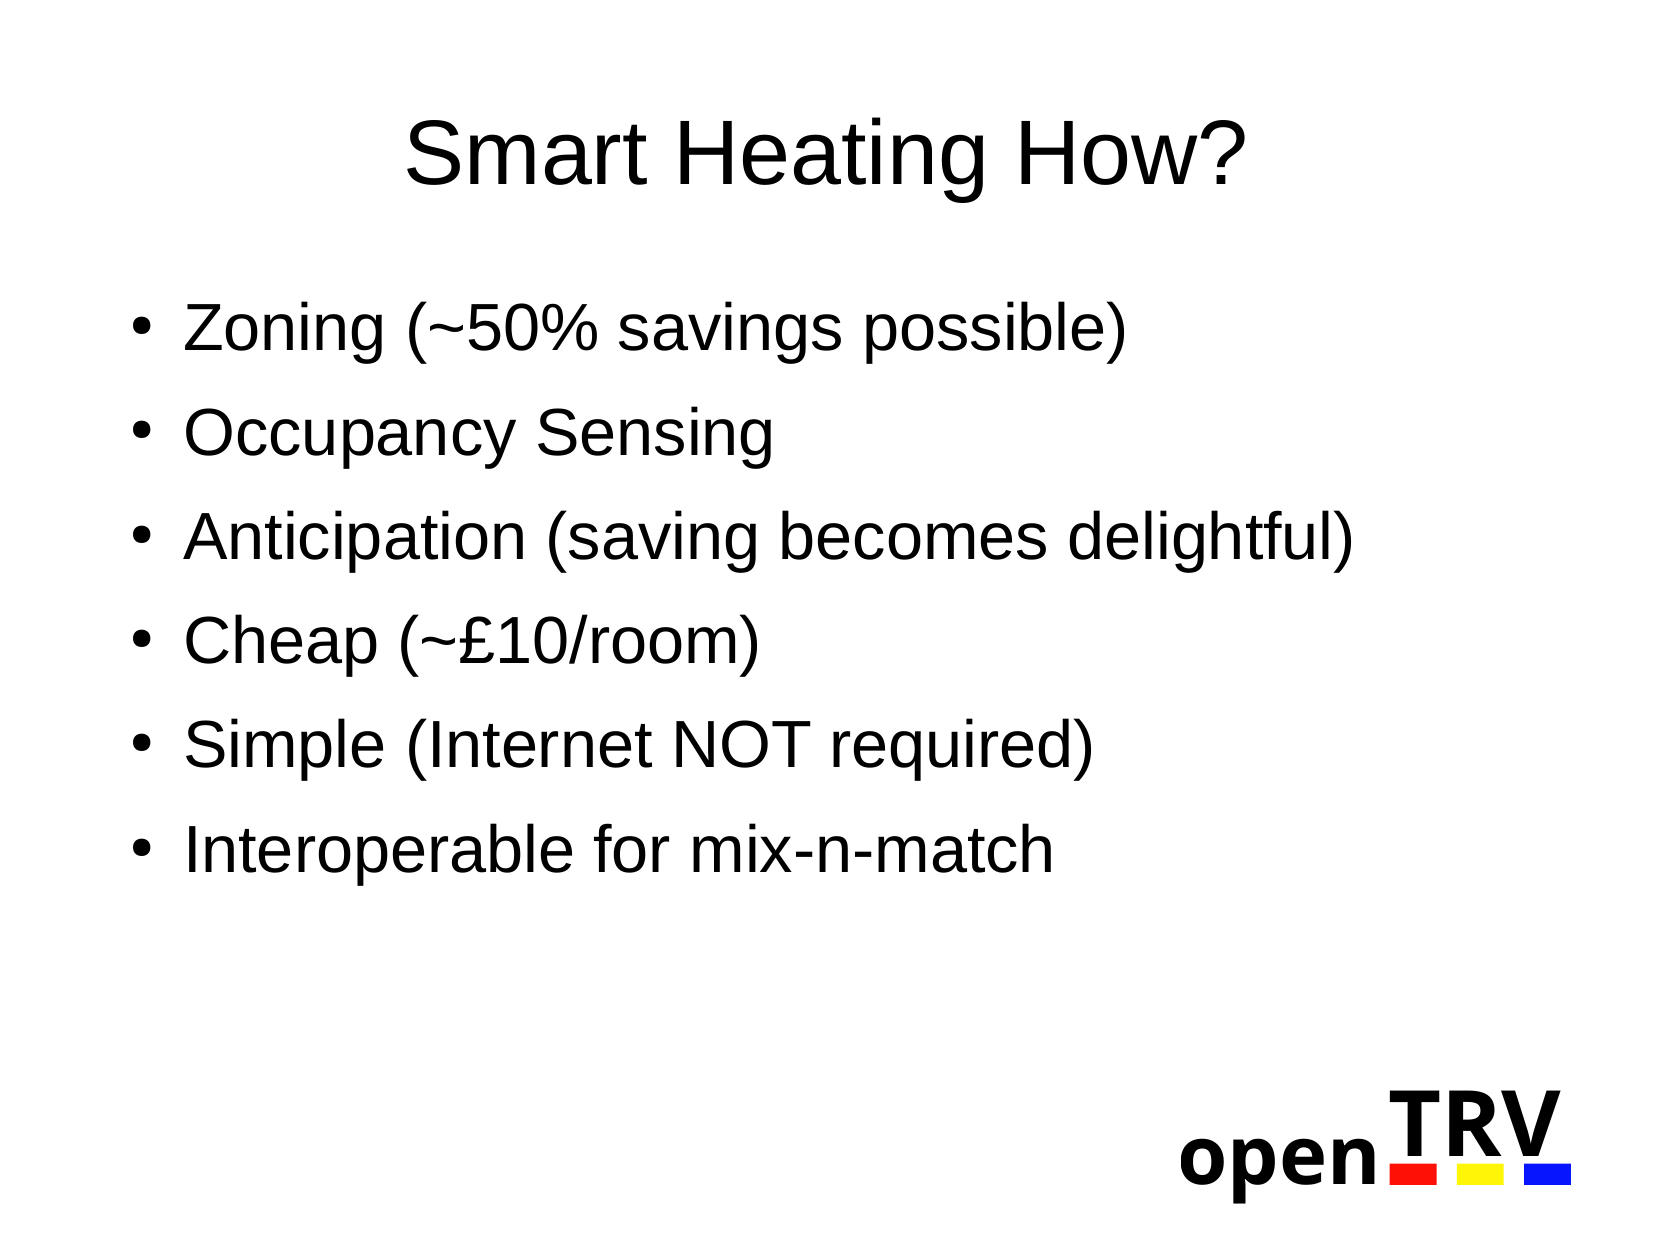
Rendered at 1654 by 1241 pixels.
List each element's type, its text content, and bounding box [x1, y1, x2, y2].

list Zoning (~50% savings possible) Occupancy Sensing Anticipation (saving becomes delightful) Cheap (~£10/room) Simple (Internet NOT required) Interoperable for mix-n-match [82, 290, 1571, 1010]
title Smart Heating How? [82, 49, 1571, 257]
